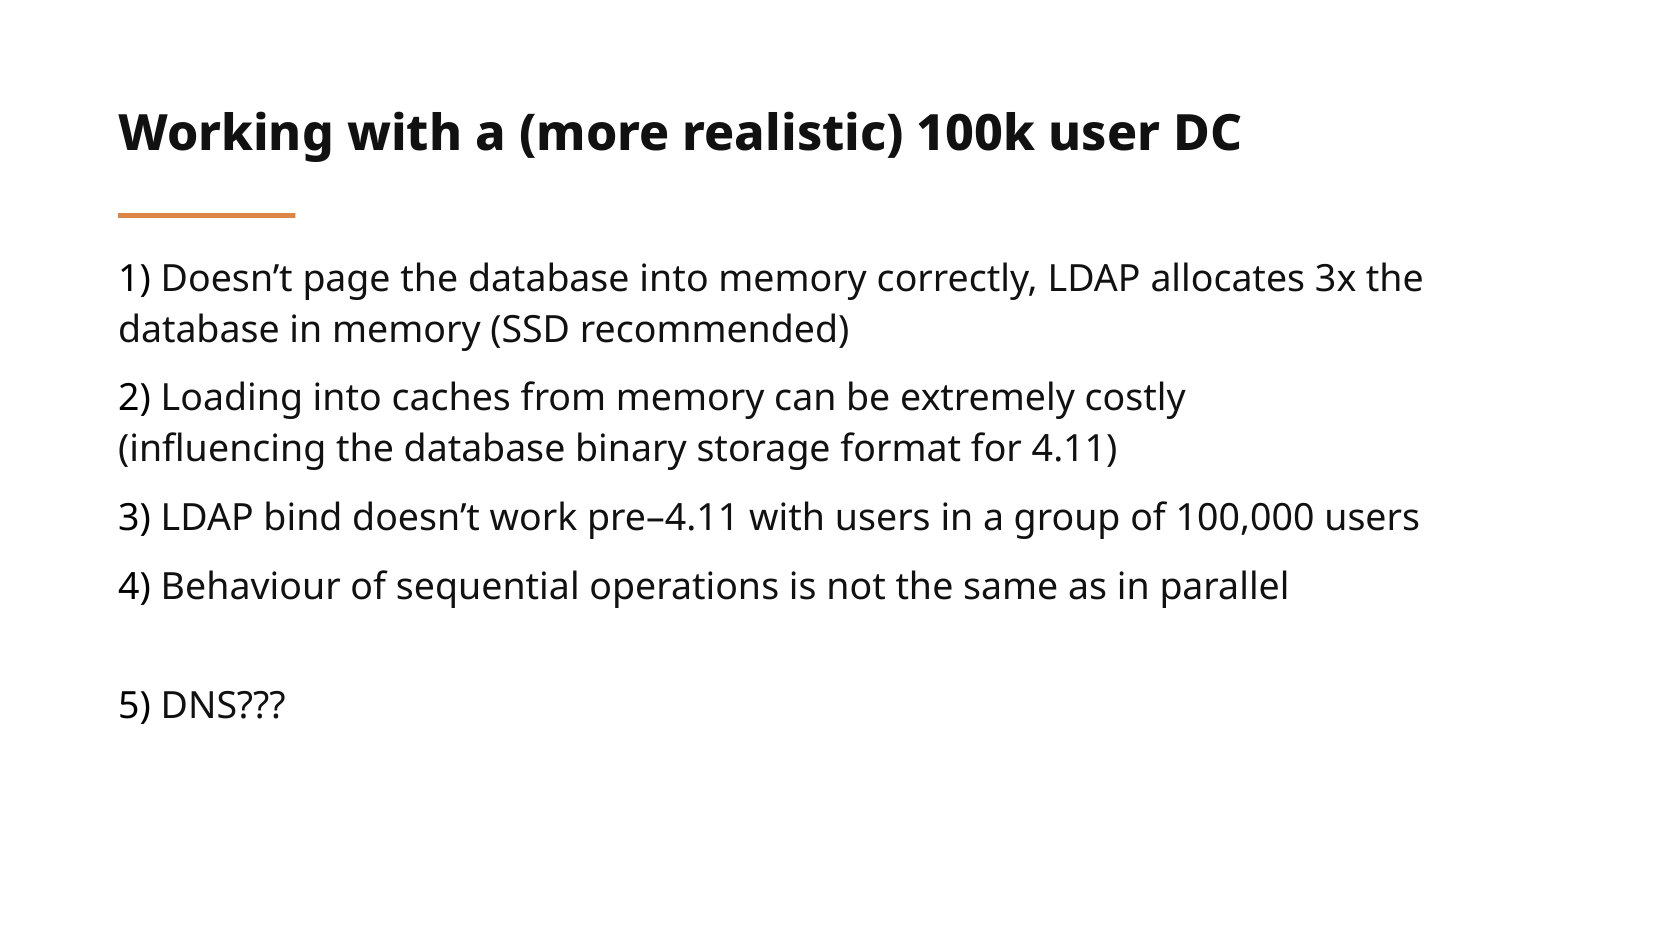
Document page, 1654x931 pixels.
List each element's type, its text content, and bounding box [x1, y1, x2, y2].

title Working with a (more realistic) 100k user DC [118, 94, 1536, 166]
list Doesn’t page the database into memory correctly, LDAP allocates 3x the database in memory (SSD recommended) Loading into caches from memory can be extremely costly (influencing the database binary storage format for 4.11) LDAP bind doesn’t work pre–4.11 with users in a group of 100,000 users Behaviour of sequential operations is not the same as in parallel DNS??? [118, 250, 1536, 783]
